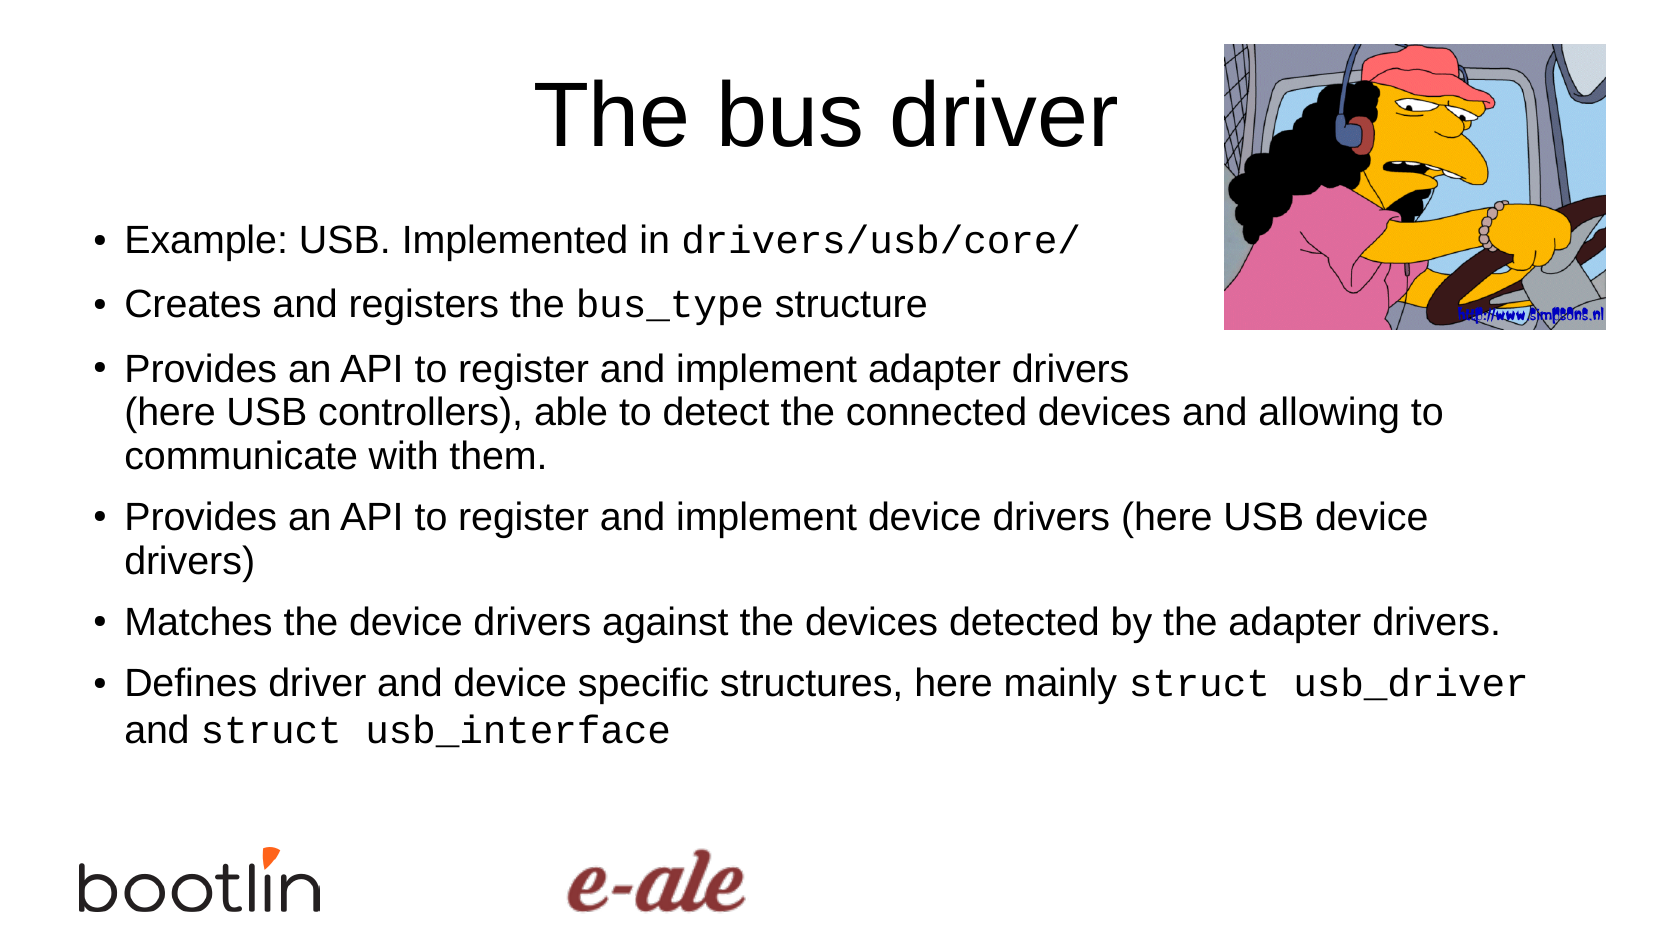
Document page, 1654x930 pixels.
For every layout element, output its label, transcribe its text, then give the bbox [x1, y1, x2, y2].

title The bus driver [82, 37, 1571, 193]
picture [565, 847, 749, 915]
picture [1224, 44, 1606, 331]
picture [79, 847, 320, 912]
list Example: USB. Implemented in drivers/usb/core/ Creates and registers the bus_type structure Provides an API to register and implement adapter drivers (here USB controllers), able to detect the connected devices and allowing to communicate with them. Provides an API to register and implement device drivers (here USB device drivers) Matches the device drivers against the devices detected by the adapter drivers. Defines driver and device specific structures, here mainly struct usb_driver and struct usb_interface [82, 217, 1571, 757]
